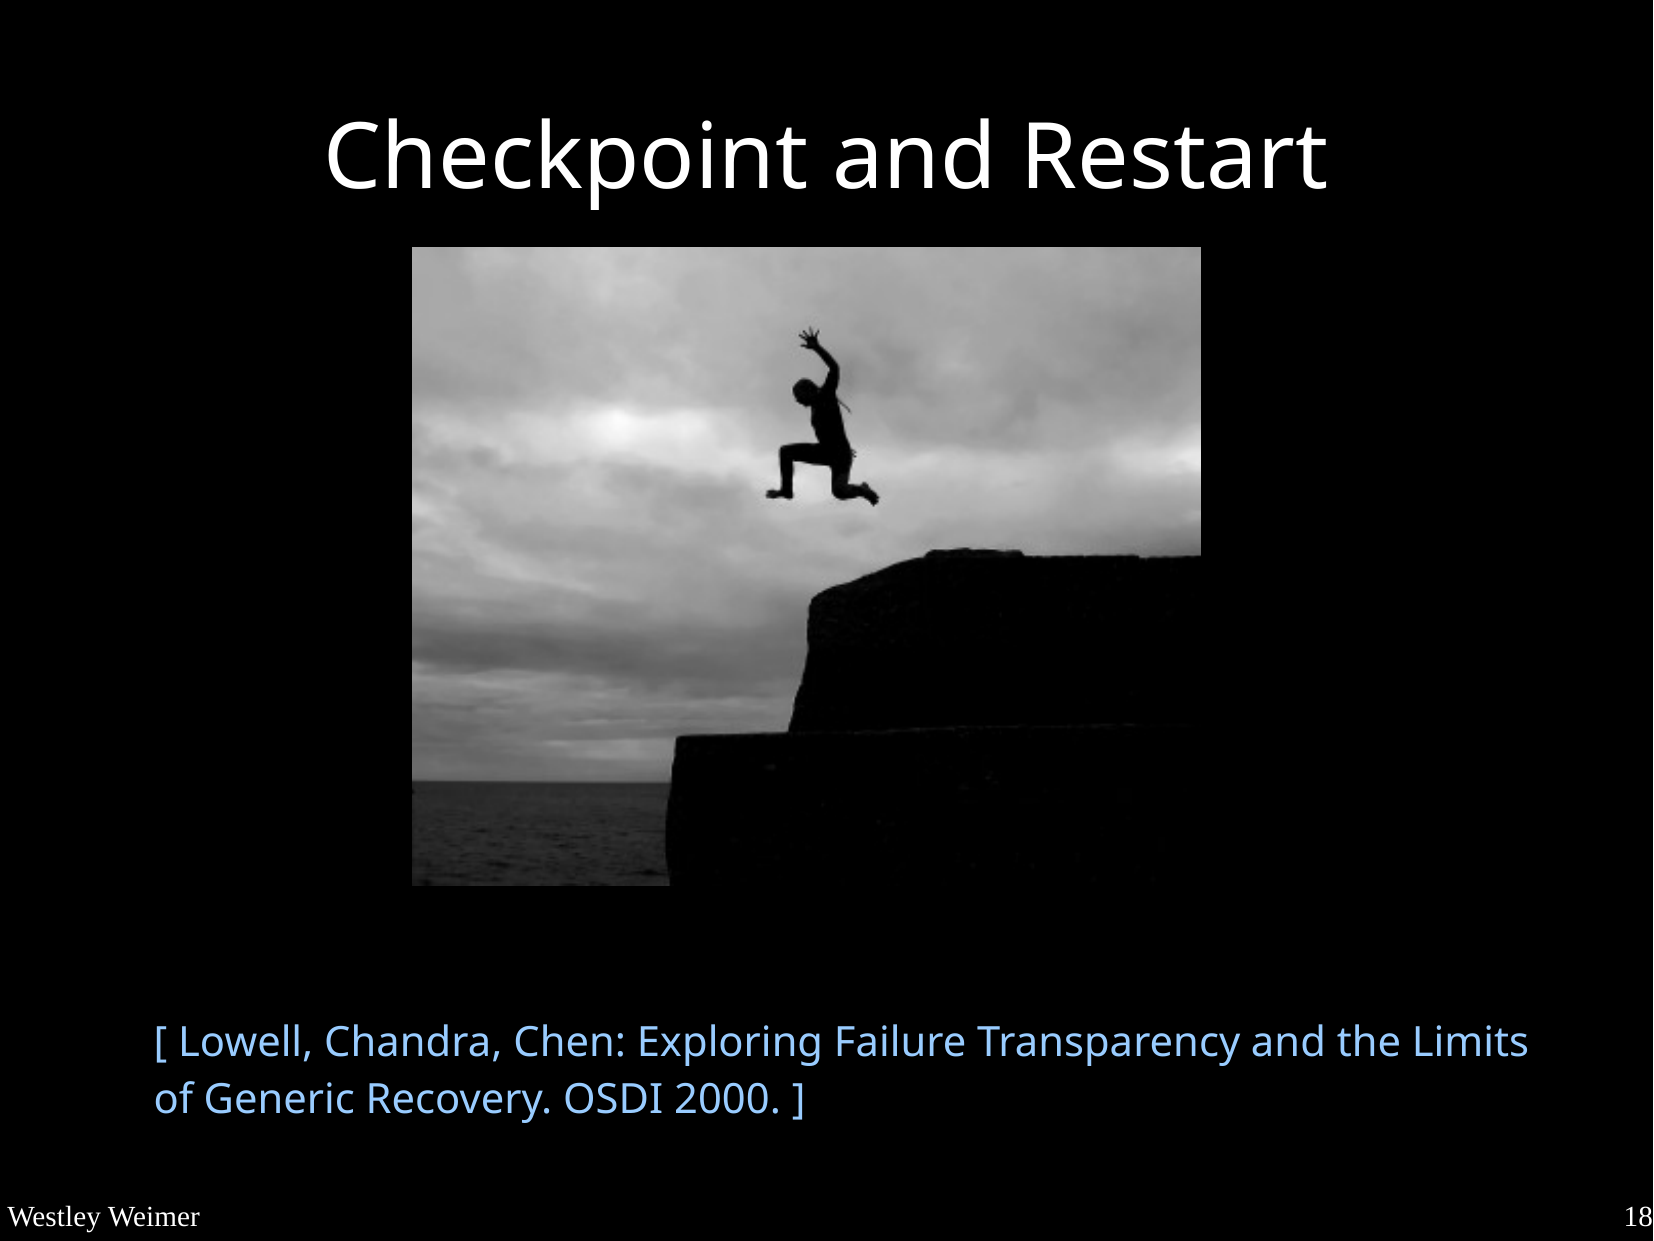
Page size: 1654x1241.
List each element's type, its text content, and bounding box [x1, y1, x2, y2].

list [ Lowell, Chandra, Chen: Exploring Failure Transparency and the Limits of Generic Recovery. OSDI 2000. ] [82, 290, 1571, 1109]
title Checkpoint and Restart [82, 49, 1571, 257]
picture [412, 247, 1201, 886]
